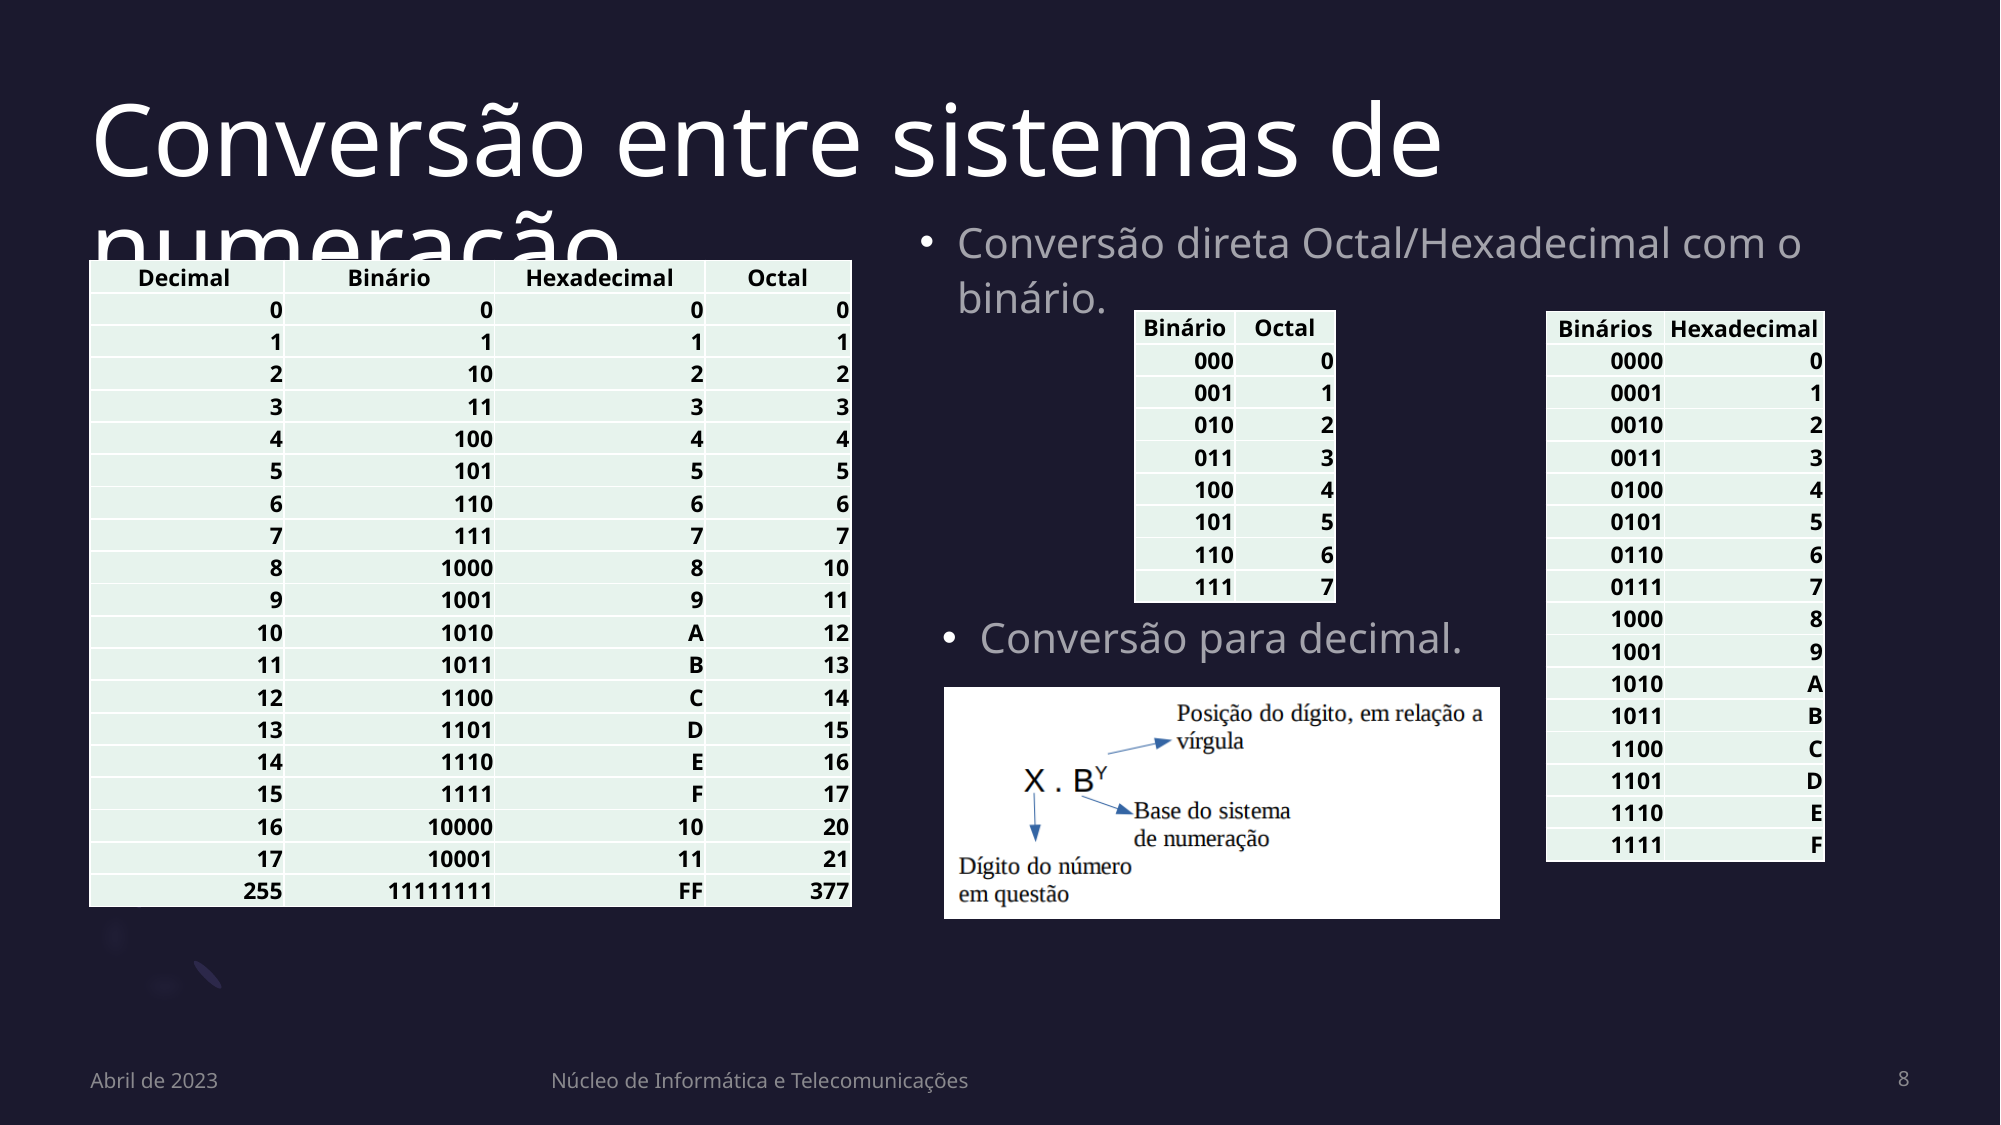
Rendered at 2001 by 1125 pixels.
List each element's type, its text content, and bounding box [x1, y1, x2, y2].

table_cell 0001 [1547, 377, 1664, 408]
table_cell 110 [285, 487, 494, 518]
table_cell 2 [495, 358, 704, 389]
table_cell 1 [91, 326, 283, 356]
table_cell 6 [495, 487, 704, 518]
table_cell 10001 [285, 843, 494, 873]
table_cell 1 [495, 326, 704, 356]
table_cell F [495, 778, 704, 809]
picture [944, 687, 1500, 919]
table_cell 1000 [285, 552, 494, 583]
table_cell 9 [495, 584, 704, 615]
table_cell 11111111 [285, 875, 494, 906]
table_cell 001 [1136, 377, 1234, 407]
table_cell 0 [706, 294, 850, 324]
table_cell 13 [91, 714, 283, 744]
table_cell 10000 [285, 810, 494, 841]
table_cell 3 [91, 391, 283, 421]
table_cell 3 [1665, 442, 1823, 472]
table_cell 2 [1665, 409, 1823, 440]
table_cell 101 [1136, 506, 1234, 537]
table_cell 10 [285, 358, 494, 389]
table_cell 1001 [1547, 635, 1664, 666]
table_cell 11 [91, 649, 283, 679]
table_cell B [495, 649, 704, 679]
table_cell 7 [495, 520, 704, 550]
footer Núcleo de Informática e Telecomunicações [551, 1067, 1598, 1093]
table_cell 000 [1136, 345, 1234, 375]
table_cell 4 [91, 423, 283, 453]
table_cell 0010 [1547, 409, 1664, 440]
table_cell 5 [1236, 506, 1334, 537]
table_cell 0 [1665, 345, 1823, 375]
table_cell 255 [91, 875, 283, 906]
table_cell 12 [91, 681, 283, 712]
table_cell 7 [91, 520, 283, 550]
table_cell 2 [91, 358, 283, 389]
table_cell 100 [1136, 474, 1234, 504]
table_cell 1 [1665, 377, 1823, 408]
table_cell 1011 [285, 649, 494, 679]
table_cell E [495, 746, 704, 776]
table_cell 4 [495, 423, 704, 453]
table_cell 6 [91, 487, 283, 518]
table_cell 1011 [1547, 700, 1664, 731]
table_cell A [495, 617, 704, 647]
table_cell 9 [1665, 635, 1823, 666]
table_cell 1 [1236, 377, 1334, 407]
table_cell 1100 [285, 681, 494, 712]
table_cell 010 [1136, 409, 1234, 440]
table_cell 14 [91, 746, 283, 776]
table_cell 101 [285, 455, 494, 486]
table_cell 16 [706, 746, 850, 776]
table_cell 0011 [1547, 442, 1664, 472]
table_header Hexadecimal [495, 261, 704, 292]
table_cell 14 [706, 681, 850, 712]
table_cell 0 [285, 294, 494, 324]
title Conversão entre sistemas de numeração [90, 90, 1910, 191]
table_cell 11 [495, 843, 704, 873]
table_cell 2 [1236, 409, 1334, 440]
table_cell C [495, 681, 704, 712]
table_cell 0000 [1547, 345, 1664, 375]
list Conversão direta Octal/Hexadecimal com o binário. [919, 211, 1942, 961]
table_cell 0100 [1547, 474, 1664, 504]
table_cell C [1665, 732, 1823, 763]
table_cell 16 [91, 810, 283, 841]
table_cell 0111 [1547, 571, 1664, 601]
table_cell 1111 [1547, 829, 1664, 860]
table_cell D [495, 714, 704, 744]
table_cell 110 [1136, 538, 1234, 569]
table_cell 0 [91, 294, 283, 324]
table_cell 10 [706, 552, 850, 583]
table_cell B [1665, 700, 1823, 731]
table_cell D [1665, 765, 1823, 795]
table_cell 12 [706, 617, 850, 647]
table_cell 0 [495, 294, 704, 324]
table_cell 8 [1665, 603, 1823, 634]
table_cell 9 [91, 584, 283, 615]
table_cell 3 [706, 391, 850, 421]
table_cell 1110 [285, 746, 494, 776]
table_cell 1101 [285, 714, 494, 744]
table_cell 1100 [1547, 732, 1664, 763]
table_cell 5 [495, 455, 704, 486]
table_cell 011 [1136, 441, 1234, 472]
table_cell 8 [91, 552, 283, 583]
table_cell FF [495, 875, 704, 906]
table_cell 1110 [1547, 797, 1664, 827]
table_cell 5 [1665, 506, 1823, 537]
table_cell 10 [91, 617, 283, 647]
table_cell 15 [91, 778, 283, 809]
table_cell 111 [285, 520, 494, 550]
table_cell 6 [1236, 538, 1334, 569]
table_cell 1 [706, 326, 850, 356]
table_cell 3 [495, 391, 704, 421]
table_cell 17 [706, 778, 850, 809]
table_cell 100 [285, 423, 494, 453]
slide_number <número> [1632, 1067, 1910, 1093]
table_header Octal [1236, 312, 1334, 343]
table_cell A [1665, 668, 1823, 698]
table_cell 7 [1665, 571, 1823, 601]
table_cell 1000 [1547, 603, 1664, 634]
table_cell 111 [1136, 571, 1234, 601]
table_cell 1101 [1547, 765, 1664, 795]
table_cell 4 [706, 423, 850, 453]
table_cell 10 [495, 810, 704, 841]
table_cell 4 [1236, 474, 1334, 504]
table_cell 1010 [1547, 668, 1664, 698]
table_cell 21 [706, 843, 850, 873]
table_cell 1 [285, 326, 494, 356]
table_cell 11 [706, 584, 850, 615]
table_cell 17 [91, 843, 283, 873]
table_cell 20 [706, 810, 850, 841]
table_cell 15 [706, 714, 850, 744]
table_header Octal [706, 261, 850, 292]
table_cell 13 [706, 649, 850, 679]
table_cell 5 [706, 455, 850, 486]
table_cell 0101 [1547, 506, 1664, 537]
table_cell 1001 [285, 584, 494, 615]
table_cell 7 [1236, 571, 1334, 601]
table_cell 7 [706, 520, 850, 550]
table_cell 6 [706, 487, 850, 518]
table_cell 3 [1236, 441, 1334, 472]
table_header Hexadecimal [1665, 312, 1823, 343]
table_cell 5 [91, 455, 283, 486]
table_cell 377 [706, 875, 850, 906]
slide_number Abril de 2023 [90, 1067, 522, 1093]
table_cell 0110 [1547, 539, 1664, 569]
table_cell 6 [1665, 539, 1823, 569]
table_cell 11 [285, 391, 494, 421]
table_header Binário [285, 261, 494, 292]
table_cell E [1665, 797, 1823, 827]
table_cell 0 [1236, 345, 1334, 375]
table_cell 8 [495, 552, 704, 583]
table_header Binários [1547, 312, 1664, 343]
table_cell 4 [1665, 474, 1823, 504]
table_cell 1010 [285, 617, 494, 647]
table_cell F [1665, 829, 1823, 860]
table_header Decimal [91, 261, 283, 292]
table_cell 1111 [285, 778, 494, 809]
table_cell 2 [706, 358, 850, 389]
table_header Binário [1136, 312, 1234, 343]
text_box Conversão para decimal. [942, 607, 1497, 660]
